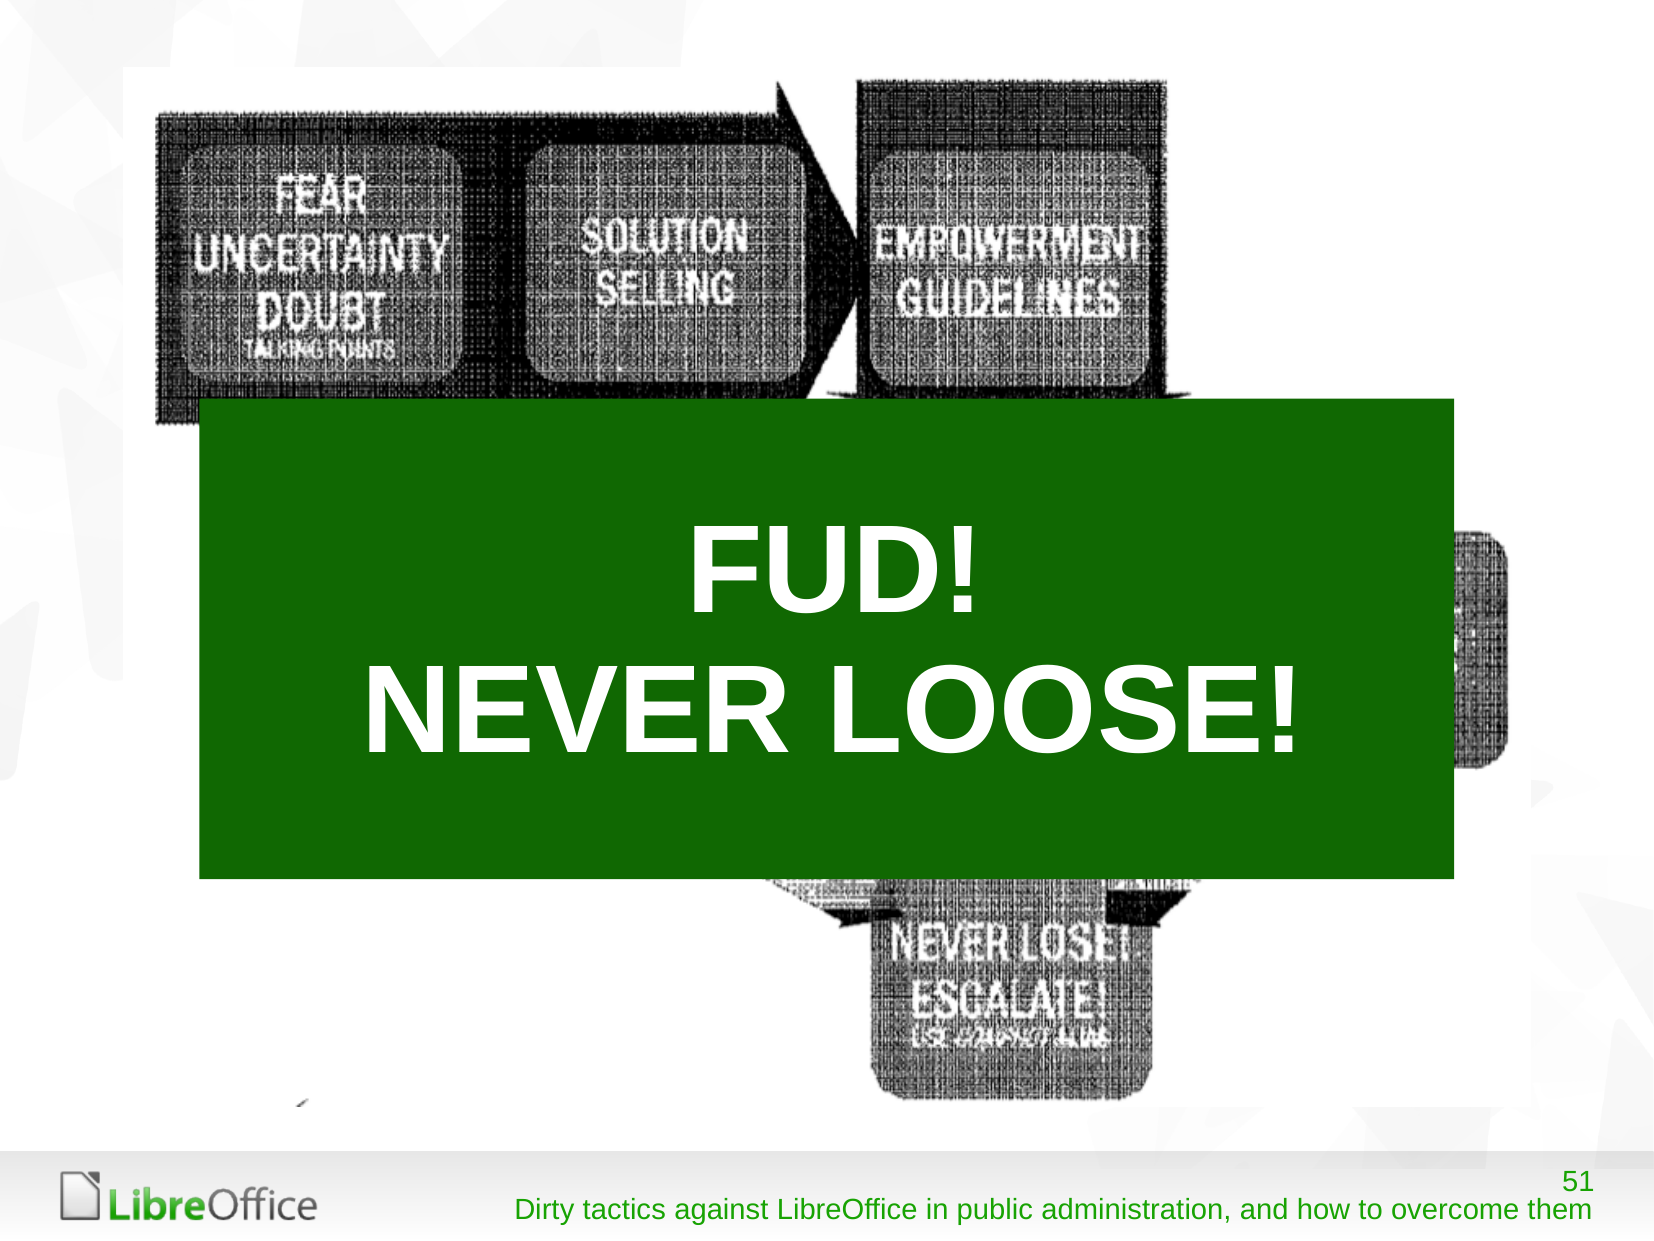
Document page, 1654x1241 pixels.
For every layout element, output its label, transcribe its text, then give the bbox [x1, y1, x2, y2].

picture [0, 0, 1654, 1169]
text_box FUD! NEVER LOOSE! [199, 398, 1455, 880]
picture [41, 1152, 337, 1240]
